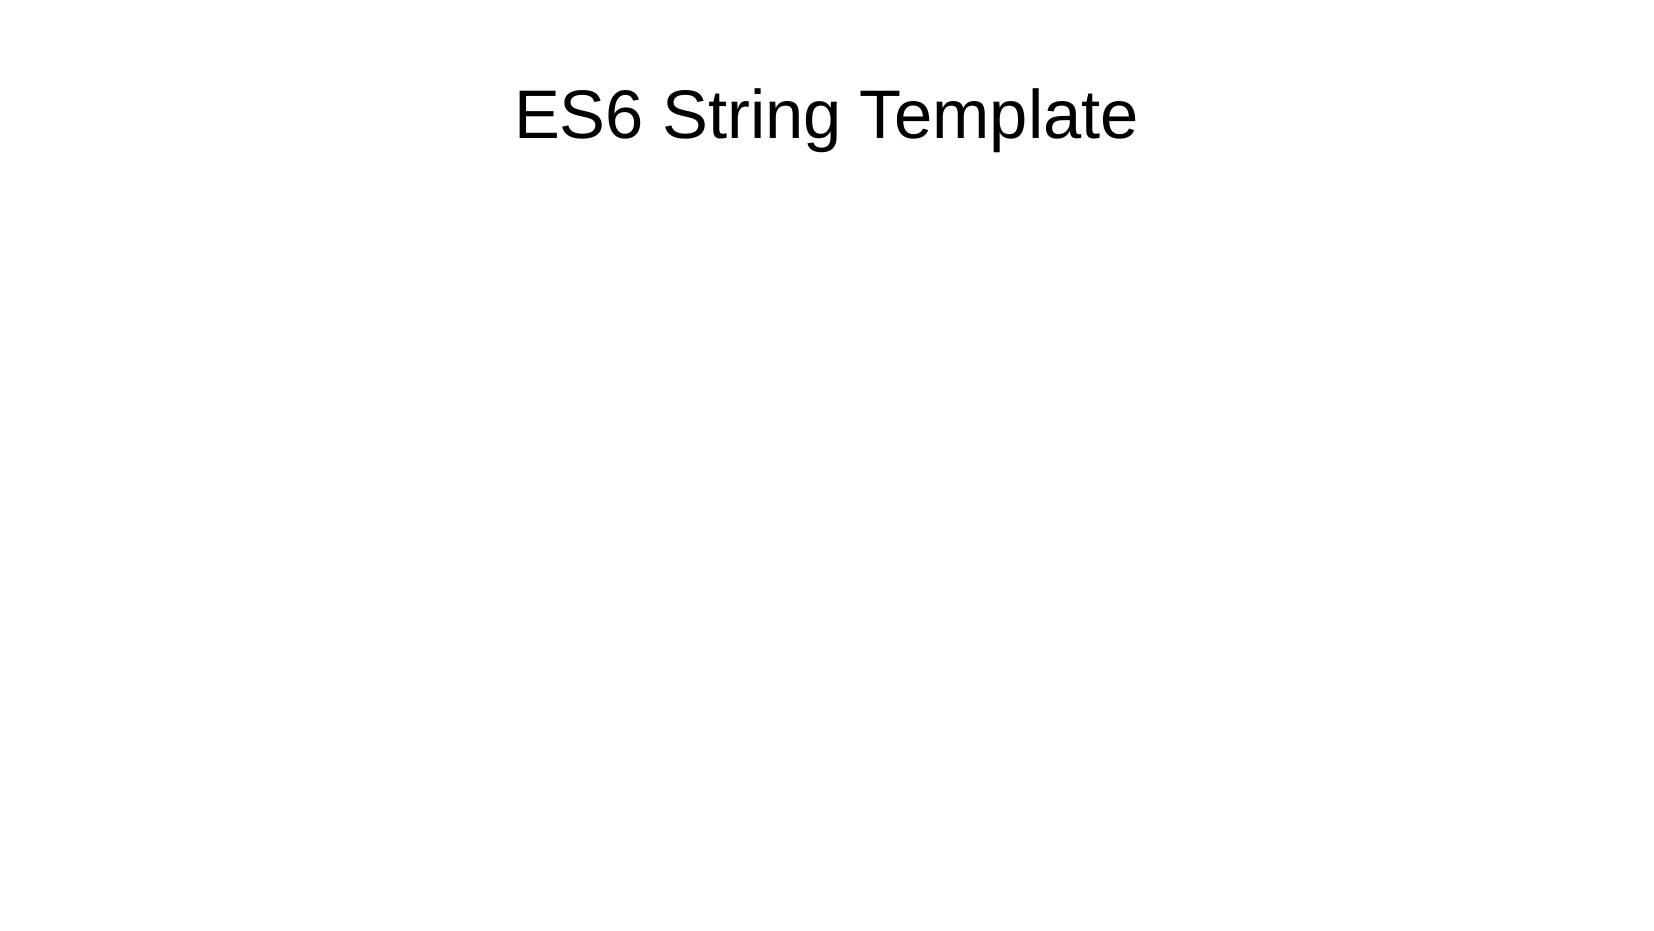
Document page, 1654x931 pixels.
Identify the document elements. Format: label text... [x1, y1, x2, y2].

title ES6 String Template [82, 37, 1571, 193]
